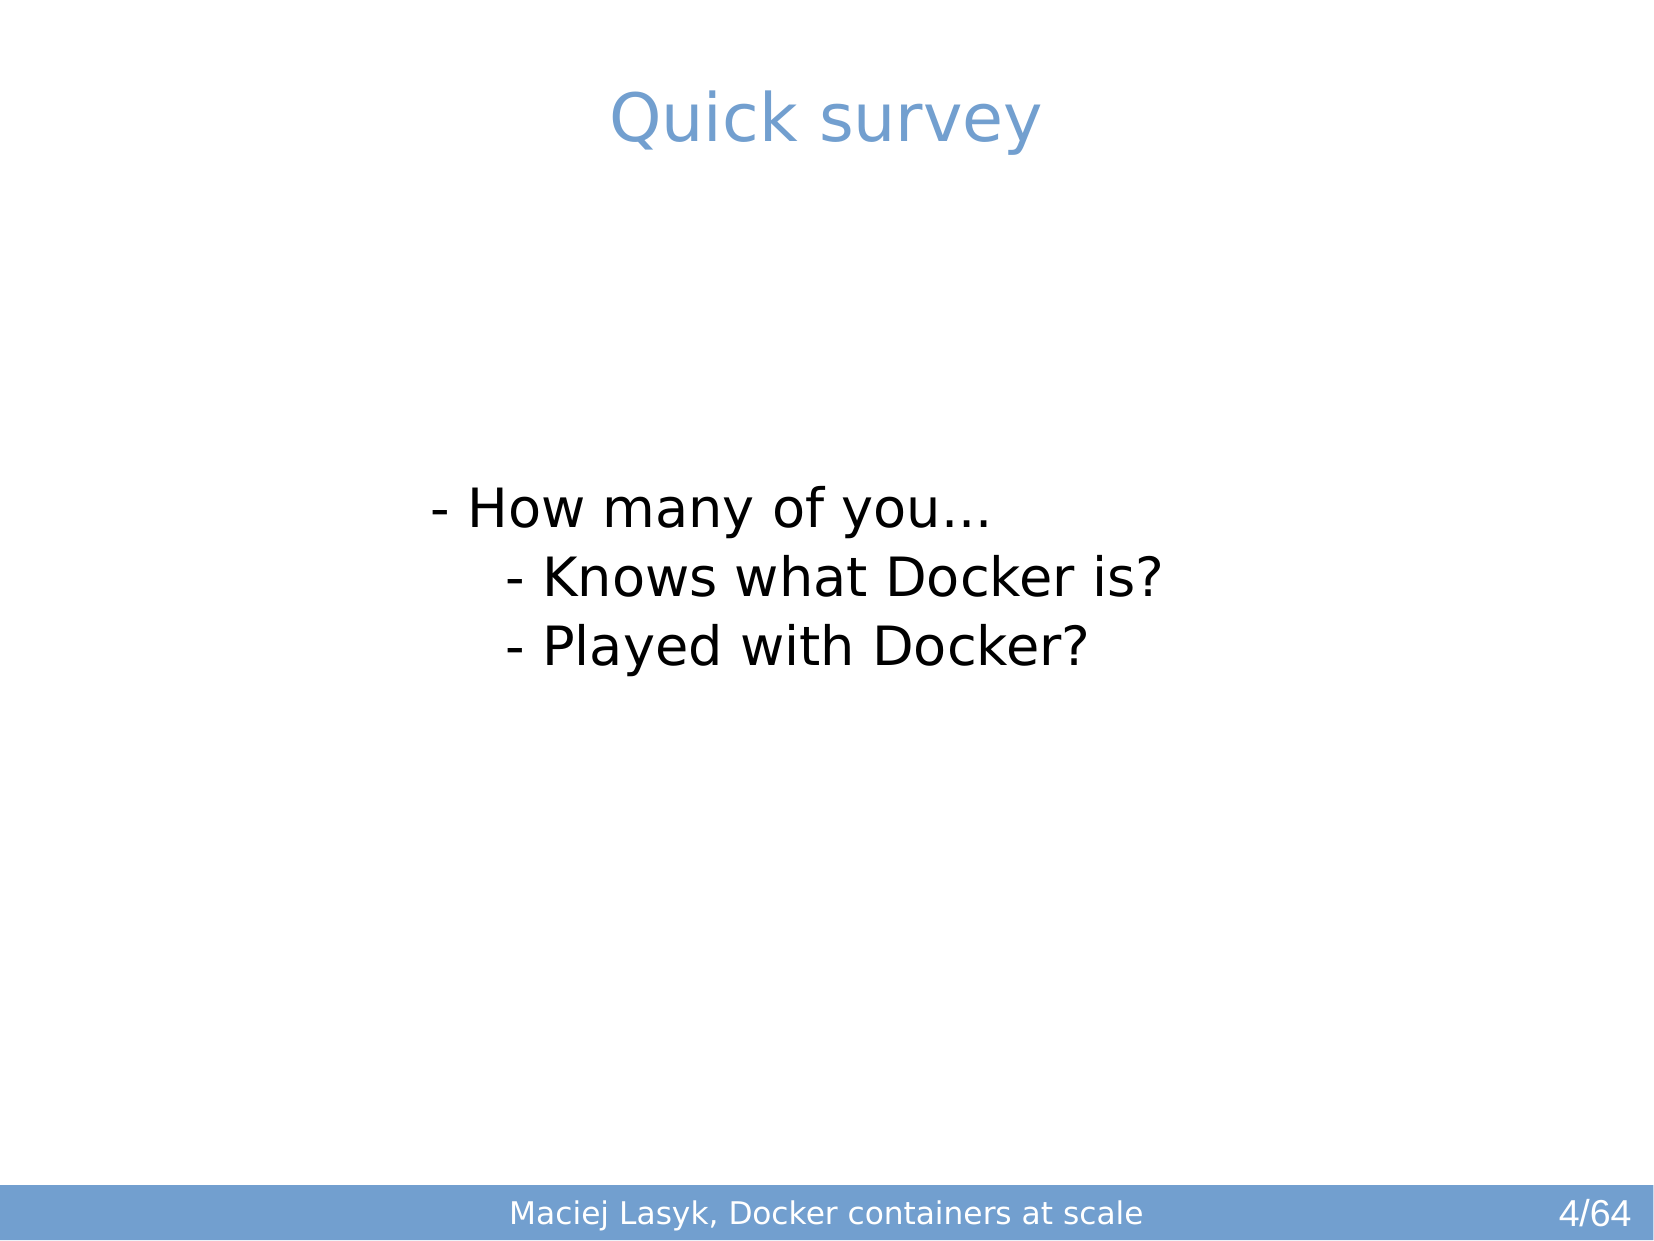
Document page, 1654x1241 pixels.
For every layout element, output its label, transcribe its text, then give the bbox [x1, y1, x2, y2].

text_box [1647, 1185, 1654, 1241]
text_box Maciej Lasyk, Docker containers at scale [494, 1188, 1160, 1240]
text_box [0, 1185, 1533, 1241]
text_box Quick survey [594, 72, 1059, 166]
text_box 4/64 [1533, 1185, 1647, 1241]
text_box - How many of you... - Knows what Docker is? - Played with Docker? [415, 470, 1181, 686]
